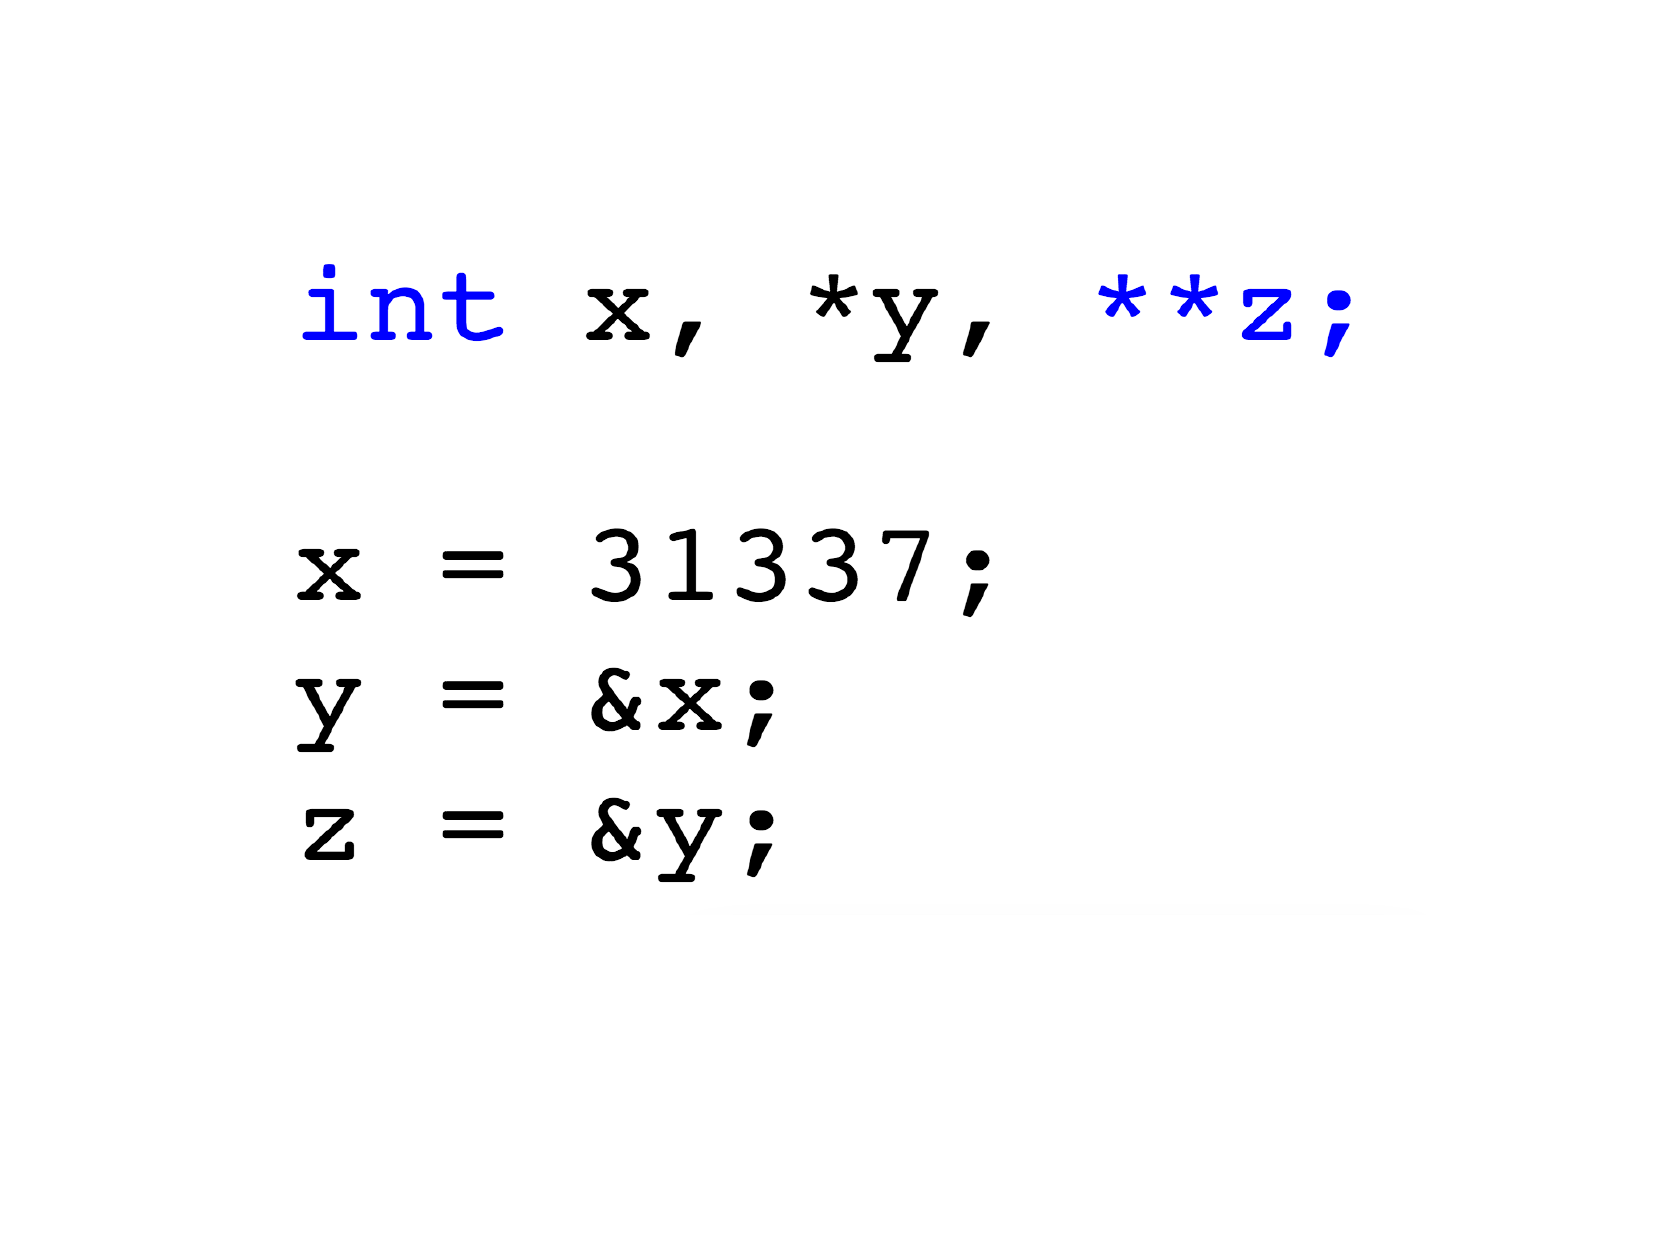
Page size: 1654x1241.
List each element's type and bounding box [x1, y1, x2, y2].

picture [270, 239, 1426, 916]
